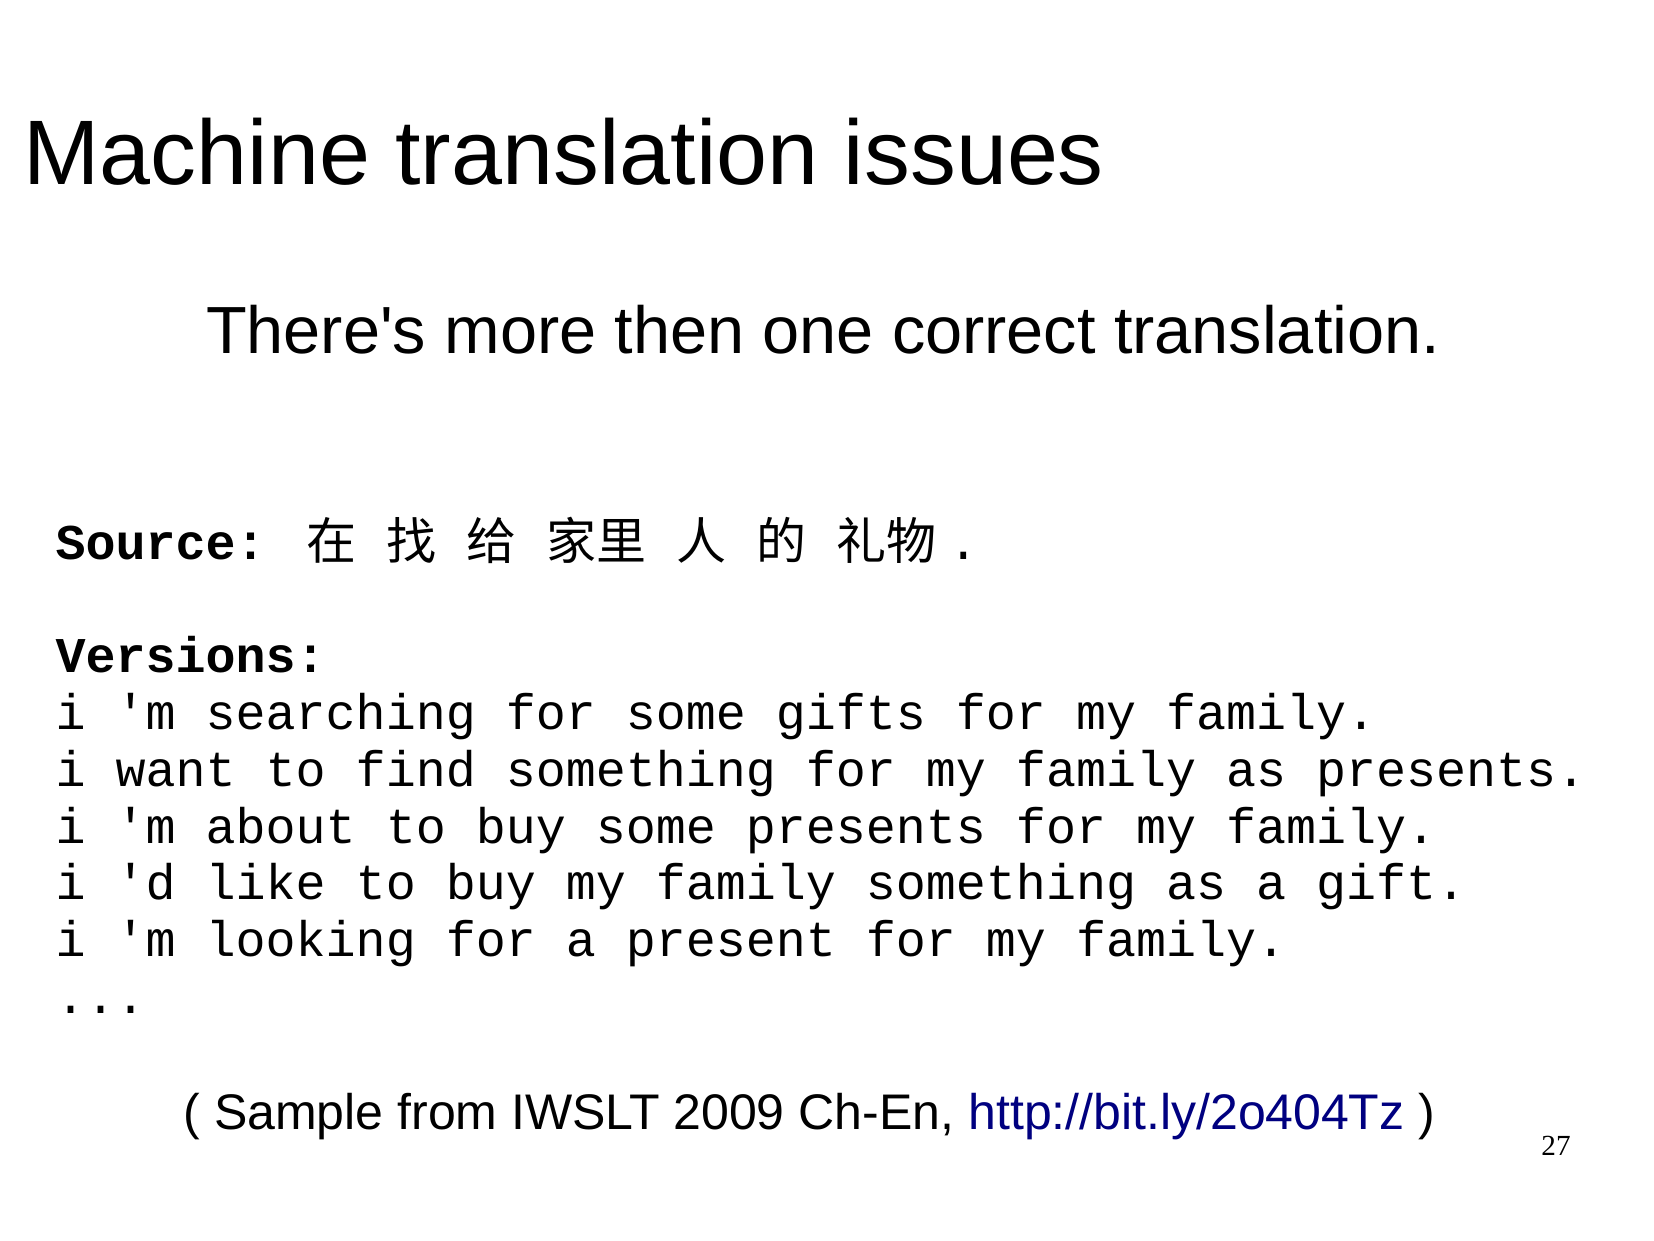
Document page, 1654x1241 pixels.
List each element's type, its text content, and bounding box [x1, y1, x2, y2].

title Machine translation issues [23, 49, 1512, 257]
text_box There's more then one correct translation. Source: 在 找 给 家里 人 的 礼物. Versions: i 'm searching for some gifts for my family. i want to find something for my family as presents. i 'm about to buy some presents for my family. i 'd like to buy my family something as a gift. i 'm looking for a present for my family. ... ( Sample from IWSLT 2009 Ch-En, http://bit.ly/2o404Tz ) [40, 285, 1607, 1166]
